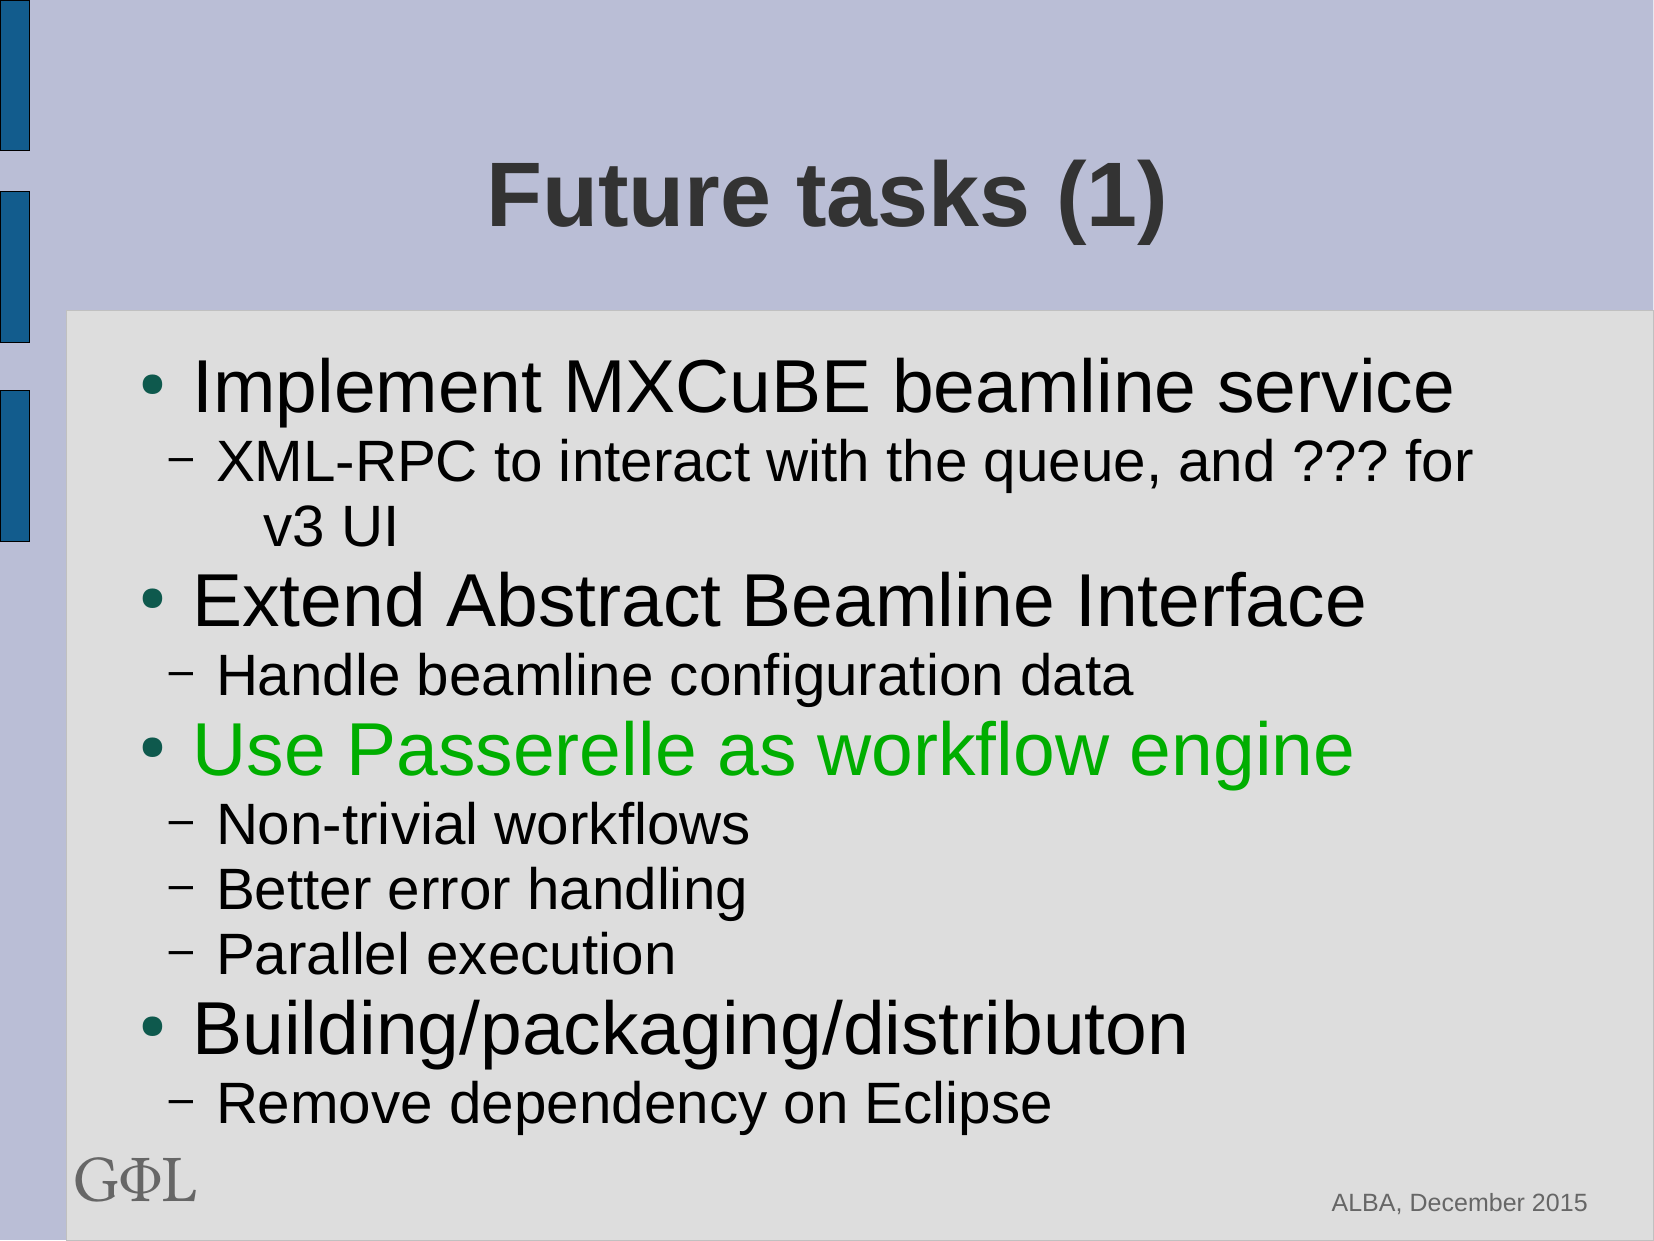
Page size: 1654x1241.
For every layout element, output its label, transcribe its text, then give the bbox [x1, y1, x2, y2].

list Implement MXCuBE beamline service XML-RPC to interact with the queue, and ??? for v3 UI Extend Abstract Beamline Interface Handle beamline configuration data Use Passerelle as workflow engine Non-trivial workflows Better error handling Parallel execution Building/packaging/distributon Remove dependency on Eclipse [121, 344, 1534, 1164]
title Future tasks (1) [121, 91, 1534, 299]
